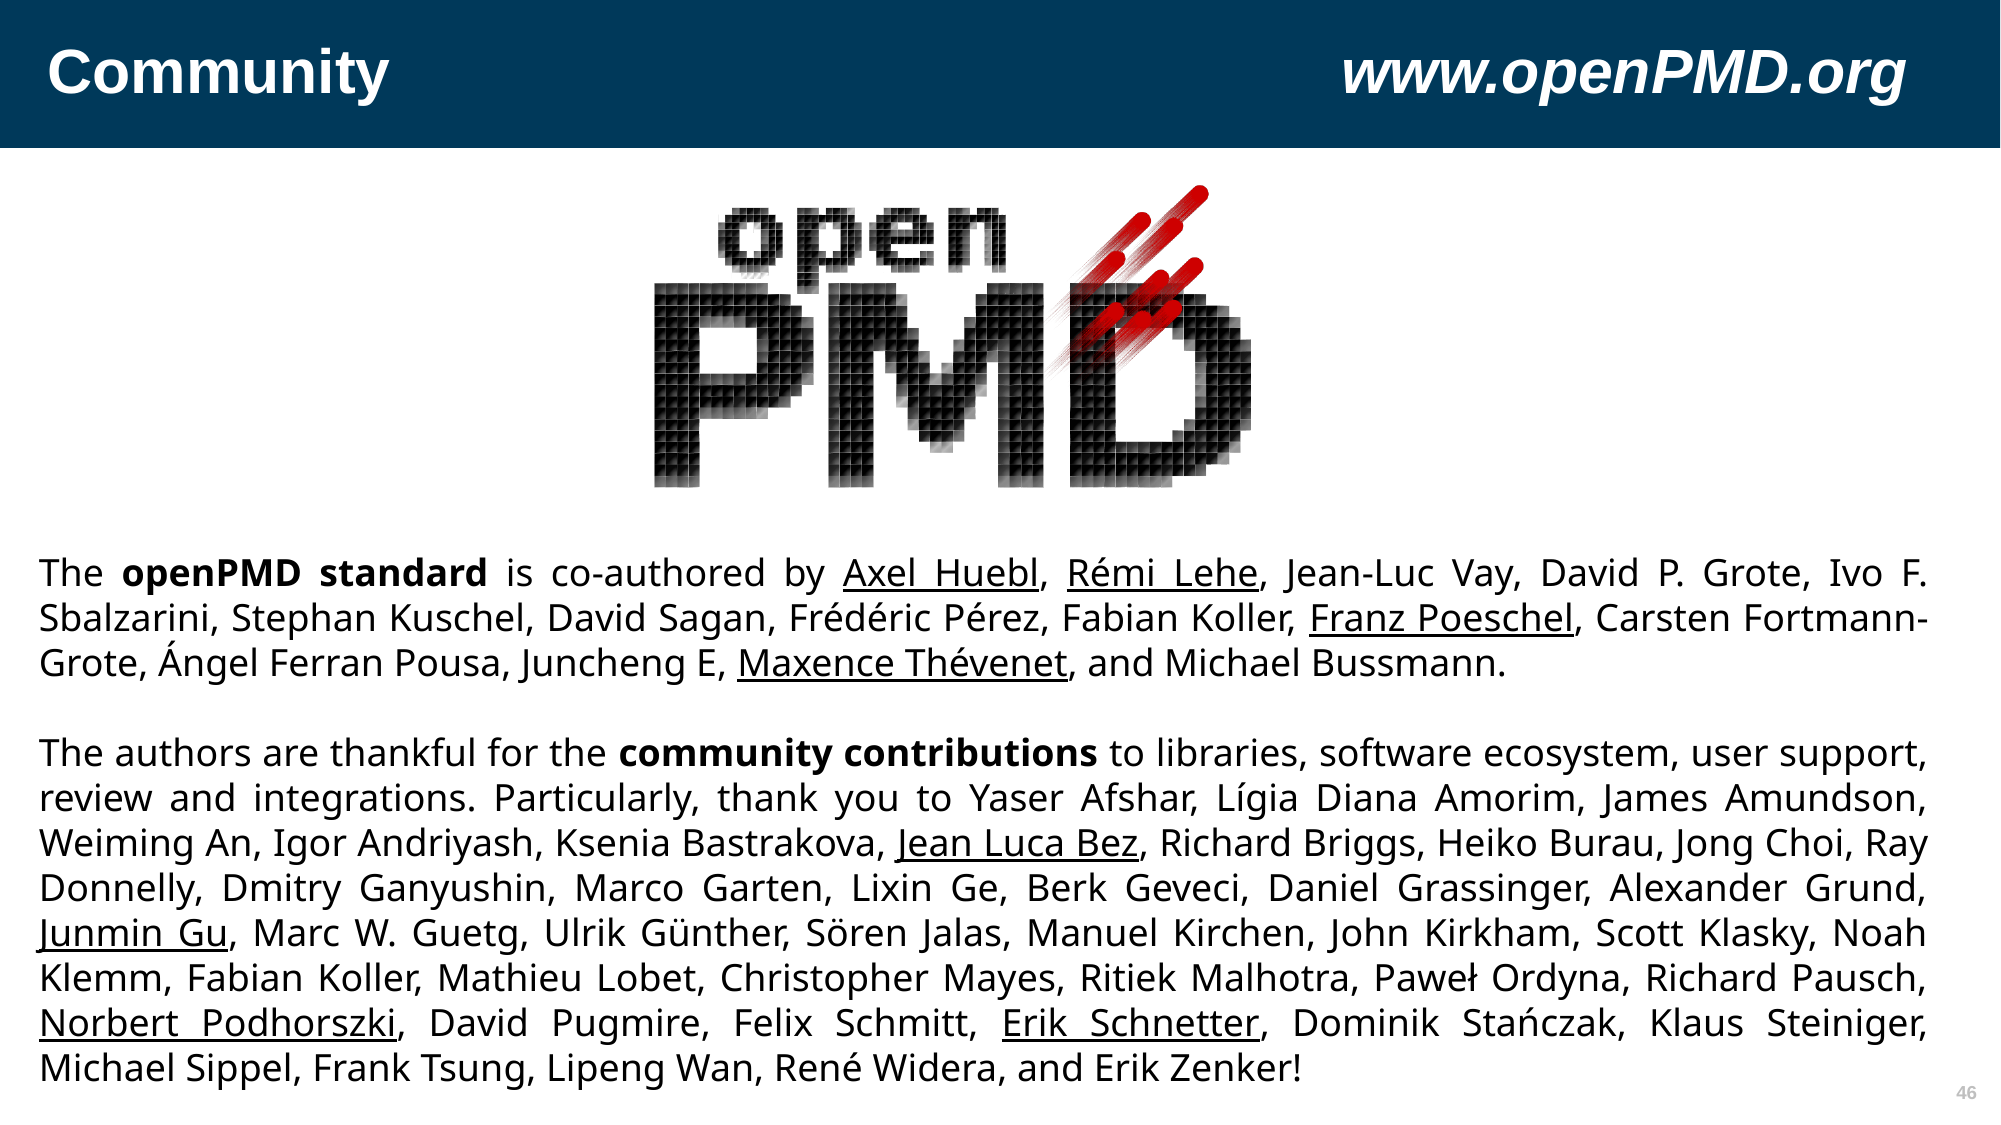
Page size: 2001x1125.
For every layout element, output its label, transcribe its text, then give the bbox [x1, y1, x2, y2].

text_box Community www.openPMD.org [0, 0, 2001, 148]
picture [623, 168, 1299, 525]
text_box The openPMD standard is co-authored by Axel Huebl, Rémi Lehe, Jean-Luc Vay, David P. Grote, Ivo F. Sbalzarini, Stephan Kuschel, David Sagan, Frédéric Pérez, Fabian Koller, Franz Poeschel, Carsten Fortmann-Grote, Ángel Ferran Pousa, Juncheng E, Maxence Thévenet, and Michael Bussmann. The authors are thankful for the community contributions to libraries, software ecosystem, user support, review and integrations. Particularly, thank you to Yaser Afshar, Lígia Diana Amorim, James Amundson, Weiming An, Igor Andriyash, Ksenia Bastrakova, Jean Luca Bez, Richard Briggs, Heiko Burau, Jong Choi, Ray Donnelly, Dmitry Ganyushin, Marco Garten, Lixin Ge, Berk Geveci, Daniel Grassinger, Alexander Grund, Junmin Gu, Marc W. Guetg, Ulrik Günther, Sören Jalas, Manuel Kirchen, John Kirkham, Scott Klasky, Noah Klemm, Fabian Koller, Mathieu Lobet, Christopher Mayes, Ritiek Malhotra, Paweł Ordyna, Richard Pausch, Norbert Podhorszki, David Pugmire, Felix Schmitt, Erik Schnetter, Dominik Stańczak, Klaus Steiniger, Michael Sippel, Frank Tsung, Lipeng Wan, René Widera, and Erik Zenker! [23, 533, 1944, 1104]
